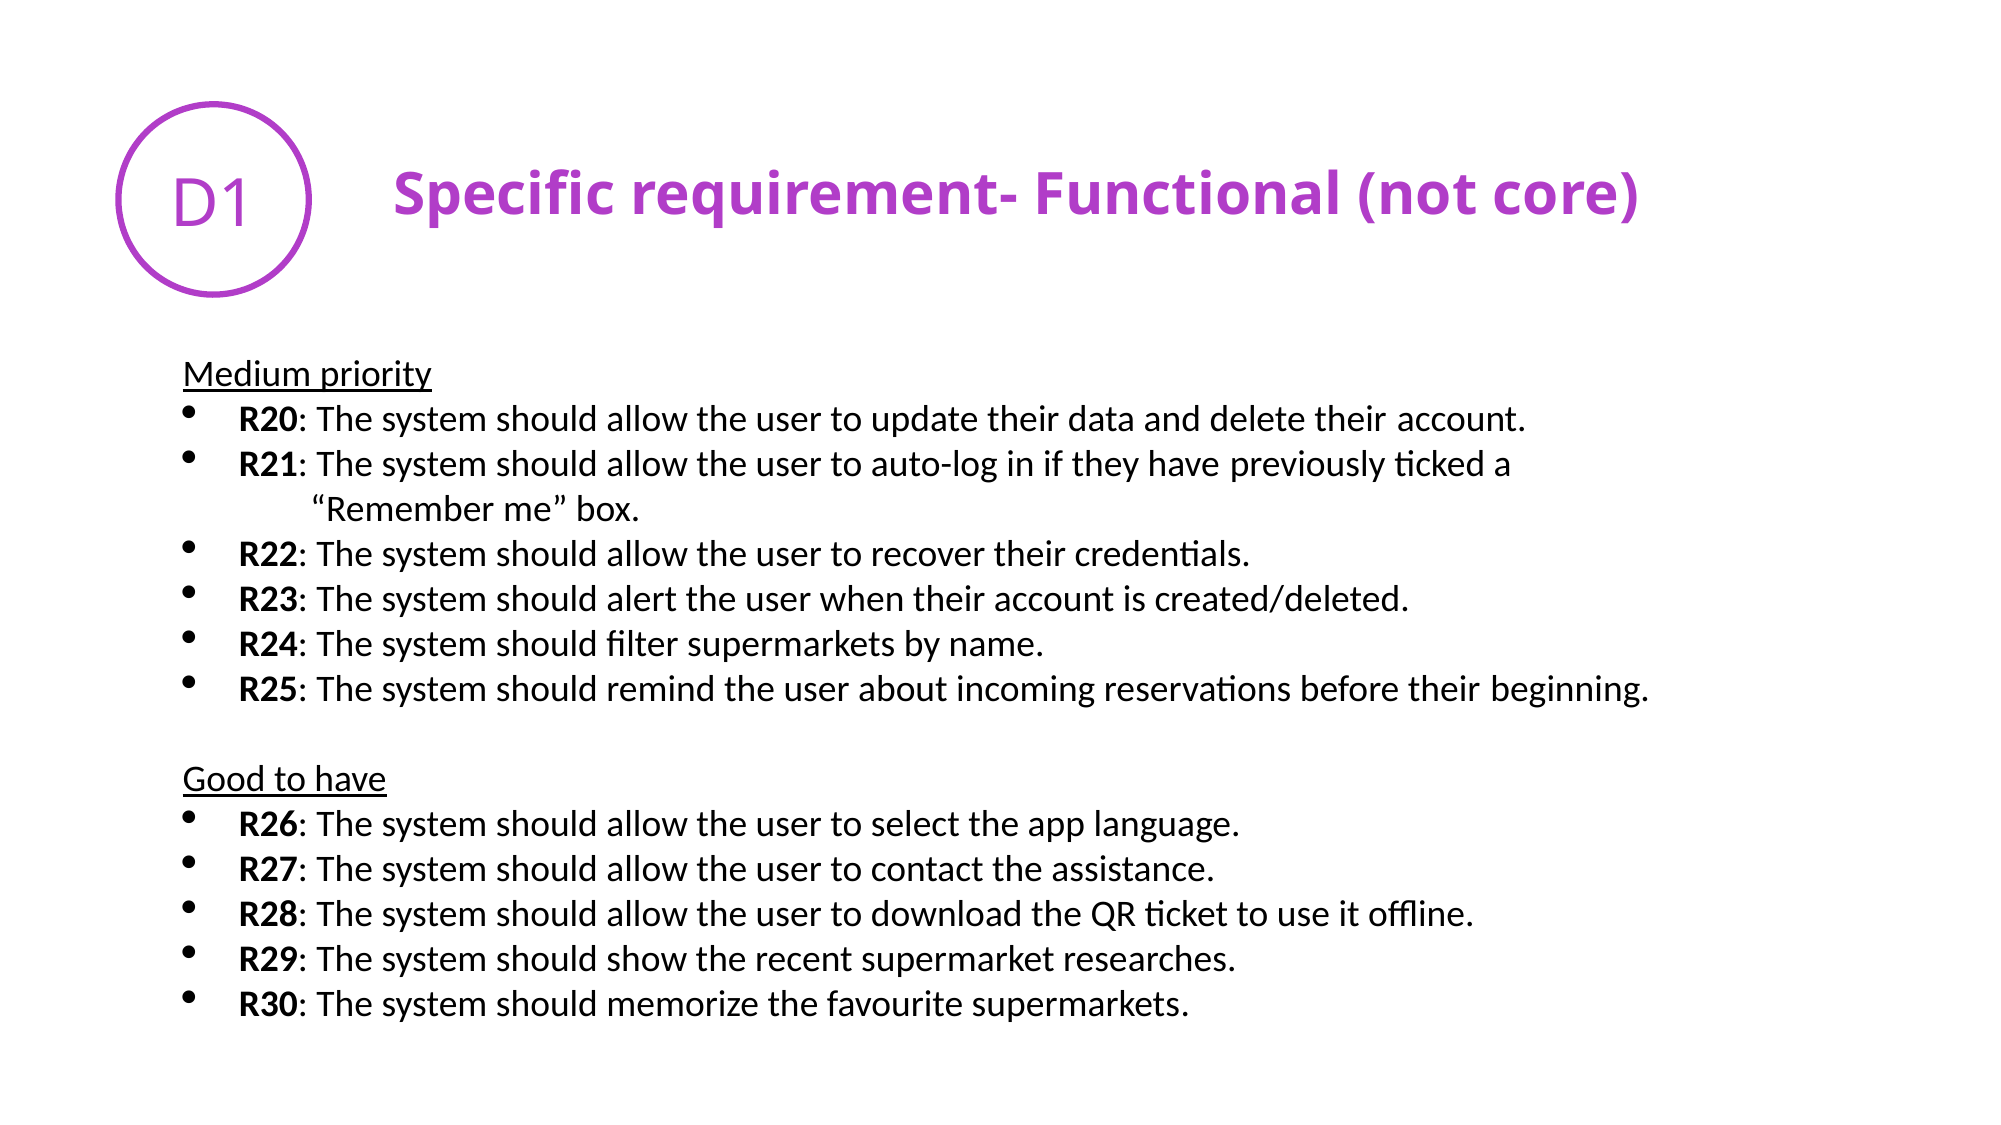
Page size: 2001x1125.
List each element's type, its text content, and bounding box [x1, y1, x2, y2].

text_box Medium priority R20: The system should allow the user to update their data and delete their account. R21: The system should allow the user to auto-log in if they have previously ticked a “Remember me” box. R22: The system should allow the user to recover their credentials. R23: The system should alert the user when their account is created/deleted. R24: The system should filter supermarkets by name. R25: The system should remind the user about incoming reservations before their beginning. Good to have R26: The system should allow the user to select the app language. R27: The system should allow the user to contact the assistance. R28: The system should allow the user to download the QR ticket to use it offline. R29: The system should show the recent supermarket researches. R30: The system should memorize the favourite supermarkets. [167, 341, 1758, 1085]
list Specific requirement- Functional (not core) [378, 156, 1786, 273]
text_box D1 [118, 104, 309, 295]
